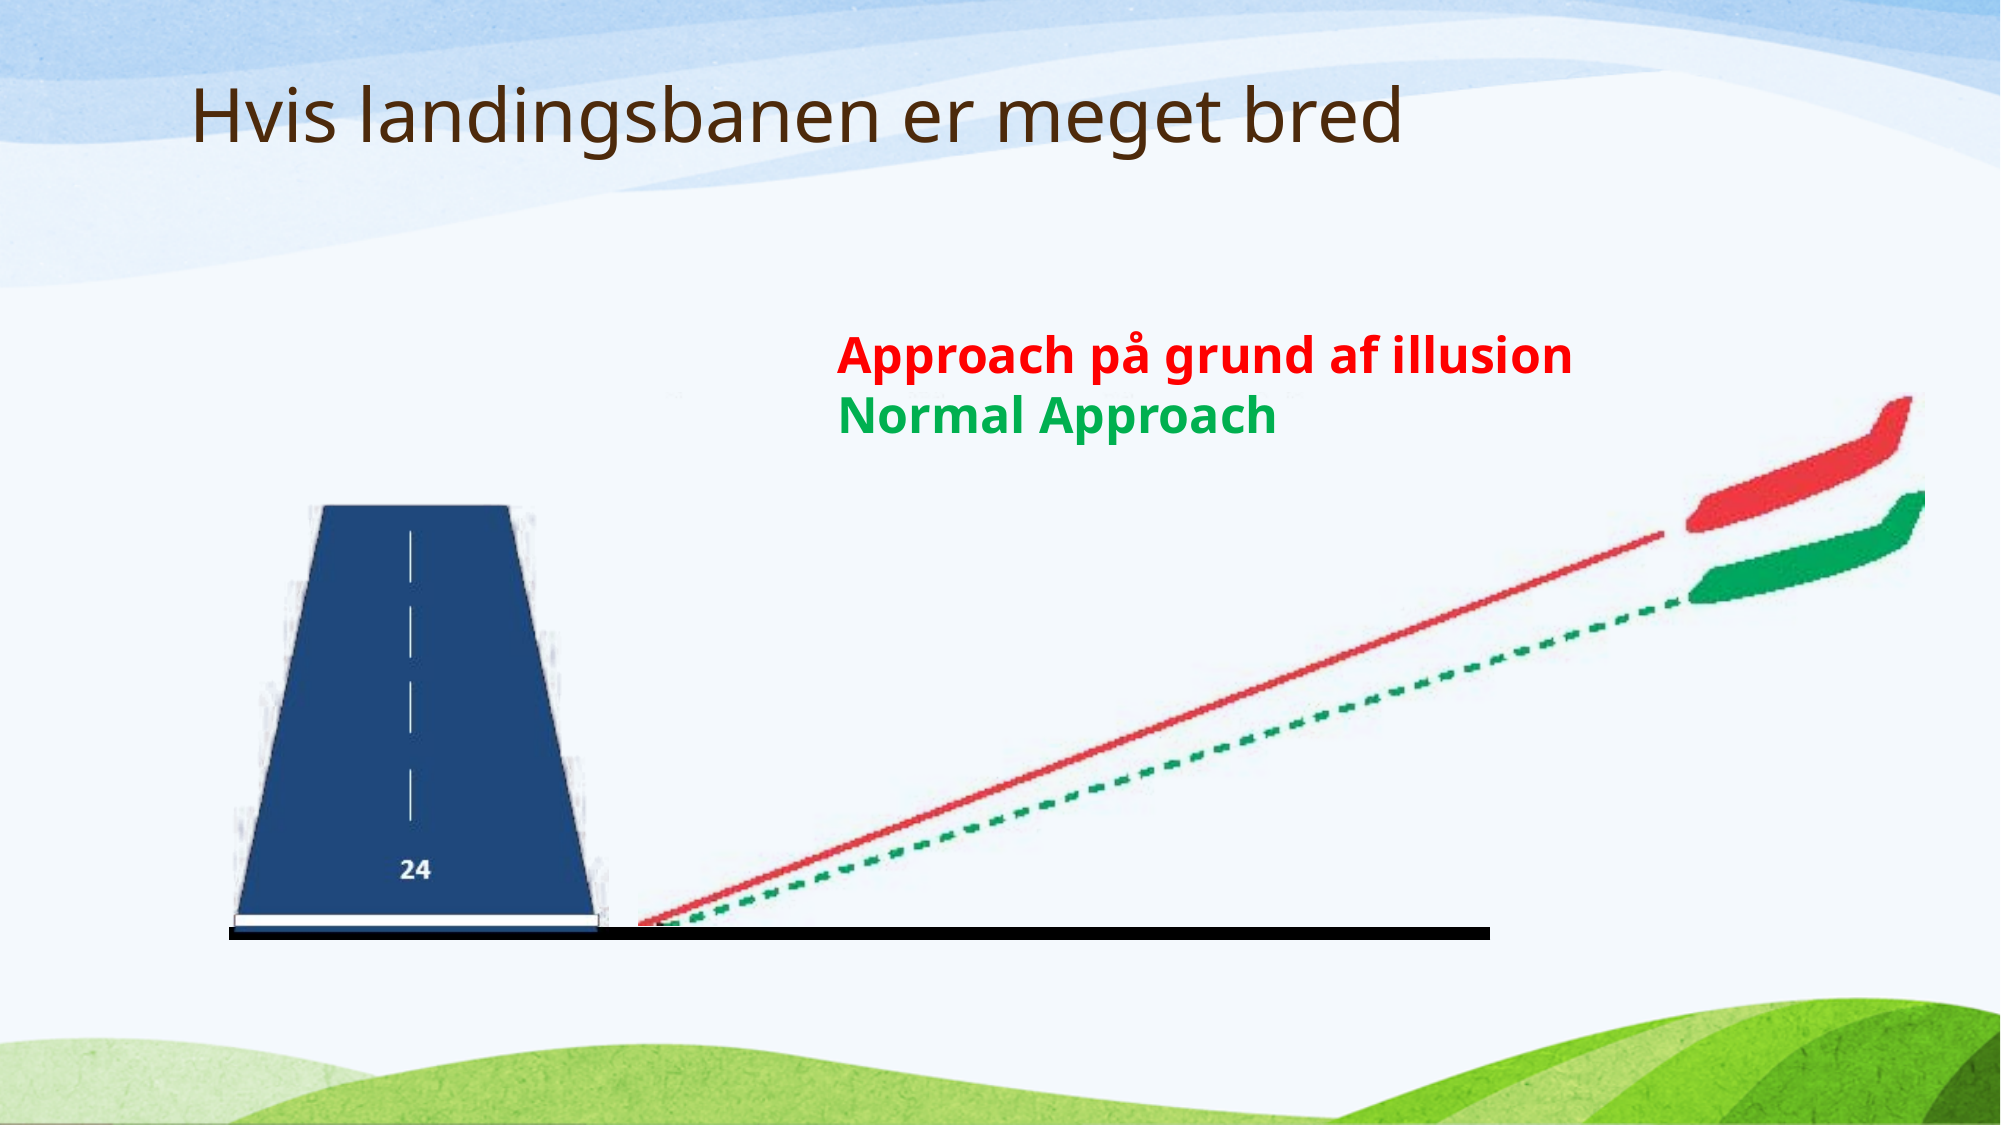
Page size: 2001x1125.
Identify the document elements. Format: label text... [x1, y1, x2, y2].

picture [0, 0, 2001, 1125]
title Hvis landingsbanen er meget bred [174, 50, 1825, 167]
text_box Approach på grund af illusion Normal Approach [822, 316, 1700, 452]
